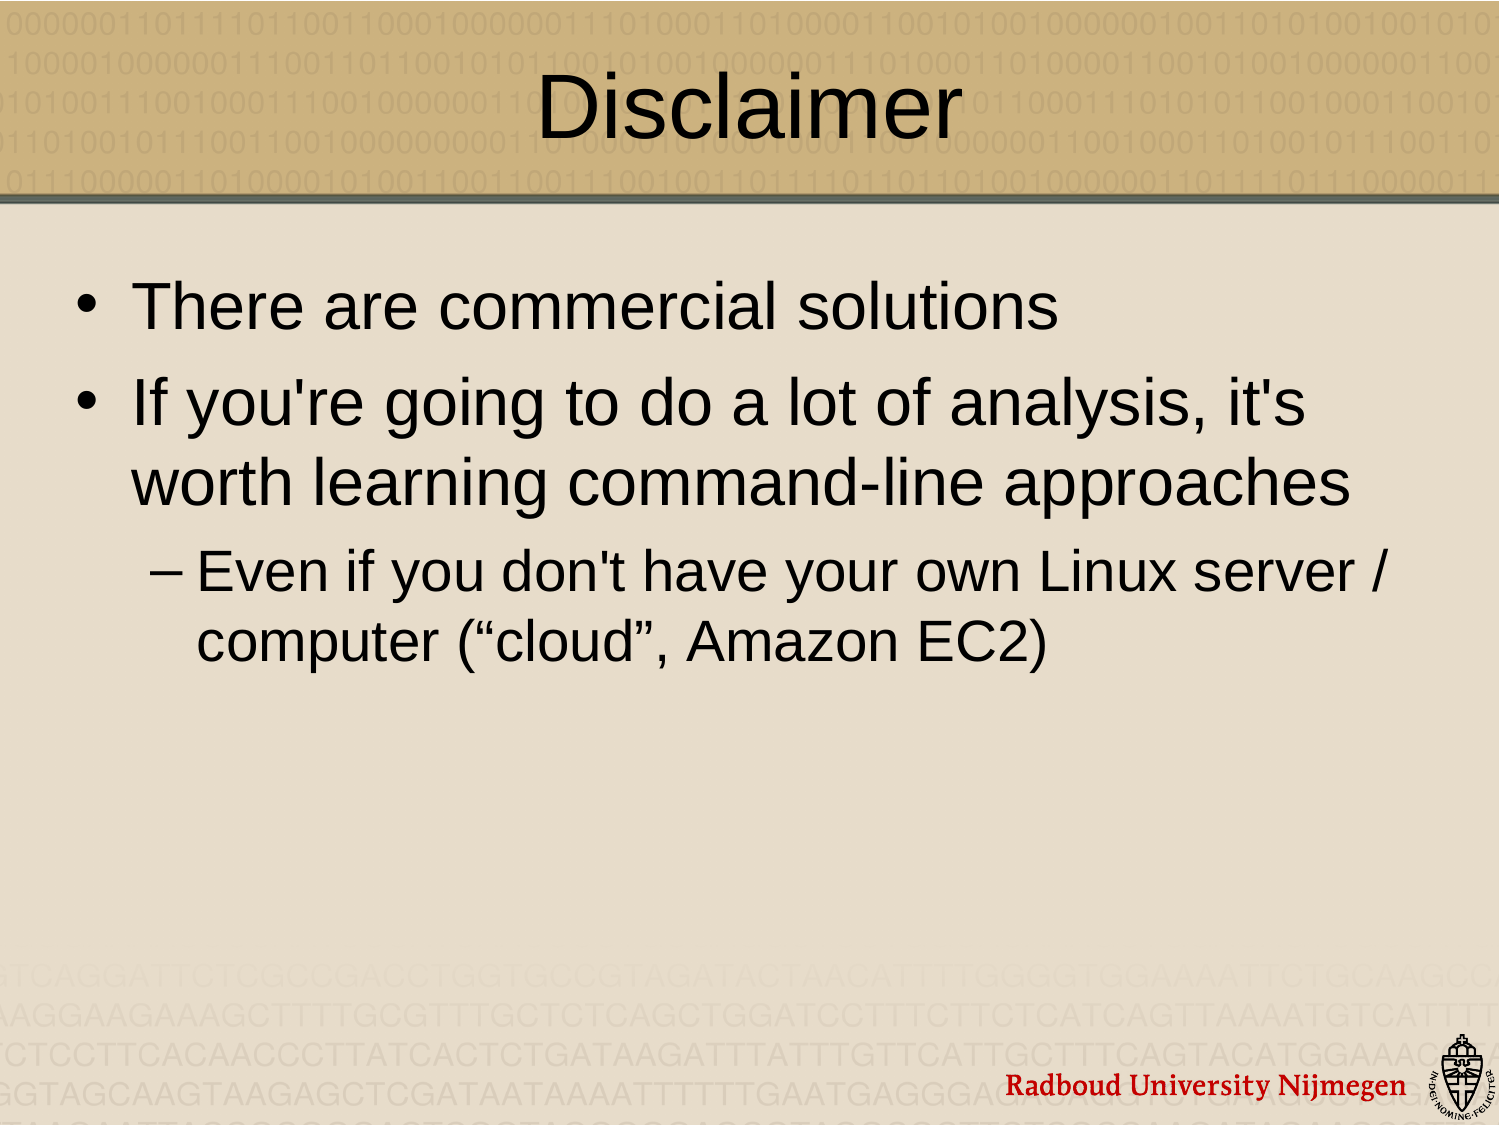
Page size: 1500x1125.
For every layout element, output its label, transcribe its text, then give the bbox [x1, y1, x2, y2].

list There are commercial solutions If you're going to do a lot of analysis, it's worth learning command-line approaches Even if you don't have your own Linux server / computer (“cloud”, Amazon EC2) [75, 262, 1426, 1006]
title Disclaimer [75, 7, 1425, 196]
picture [0, 1, 1500, 1125]
